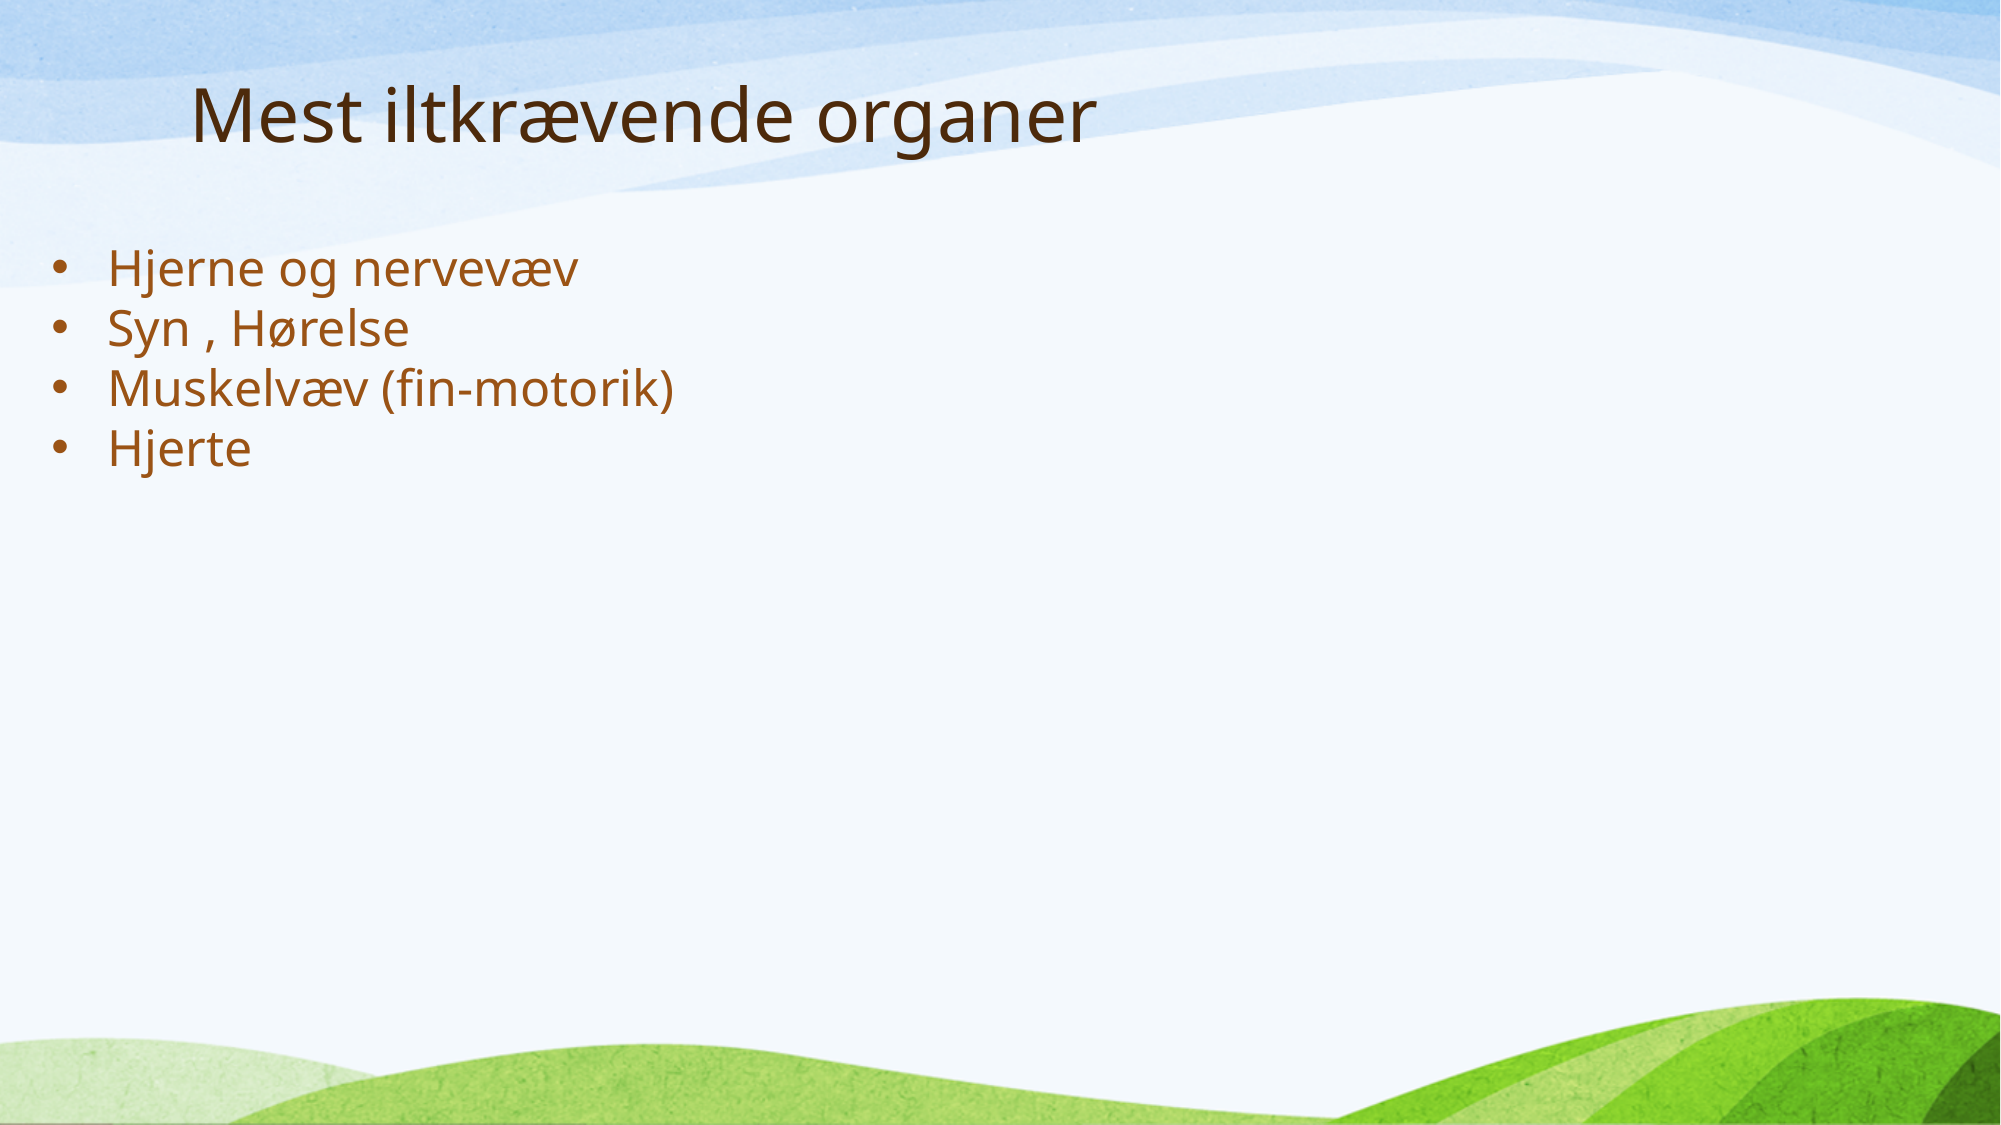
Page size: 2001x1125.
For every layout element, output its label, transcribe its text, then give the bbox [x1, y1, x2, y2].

picture [0, 0, 2001, 1125]
title Mest iltkrævende organer [174, 50, 1825, 167]
text_box Hjerne og nervevæv Syn , Hørelse Muskelvæv (fin-motorik) Hjerte [36, 229, 1969, 545]
